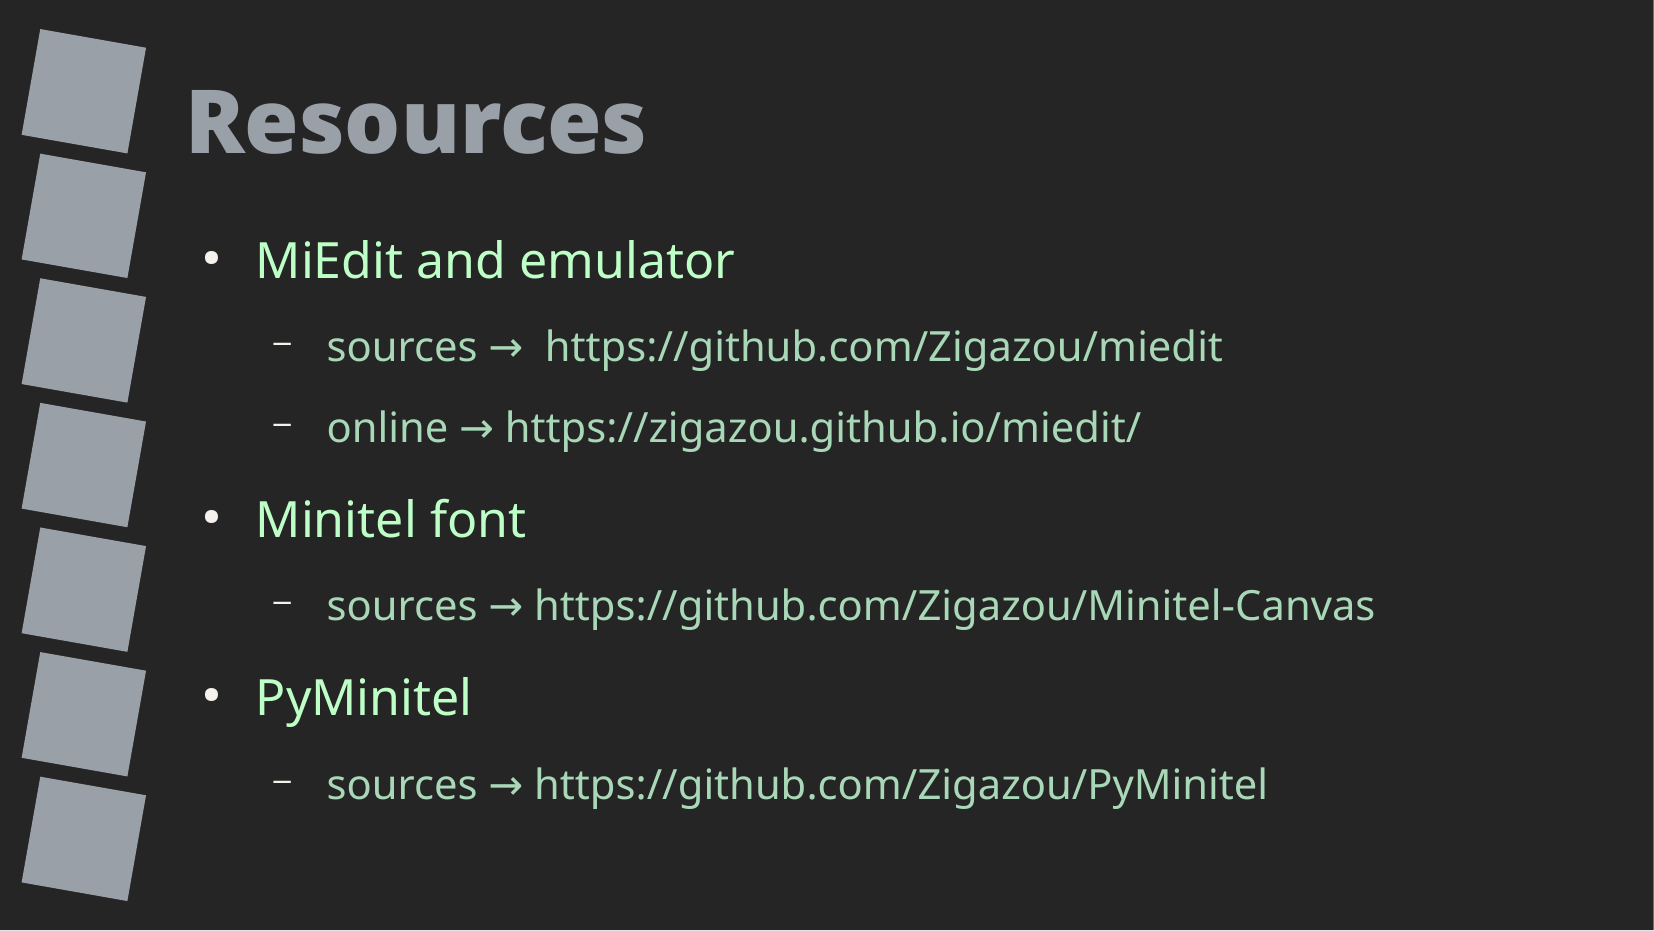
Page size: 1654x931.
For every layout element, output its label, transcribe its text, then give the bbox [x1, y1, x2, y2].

list MiEdit and emulator sources → https://github.com/Zigazou/miedit online → https://zigazou.github.io/miedit/ Minitel font sources → https://github.com/Zigazou/Minitel-Canvas PyMinitel sources → https://github.com/Zigazou/PyMinitel [184, 225, 1636, 901]
title Resources [184, 59, 1654, 154]
